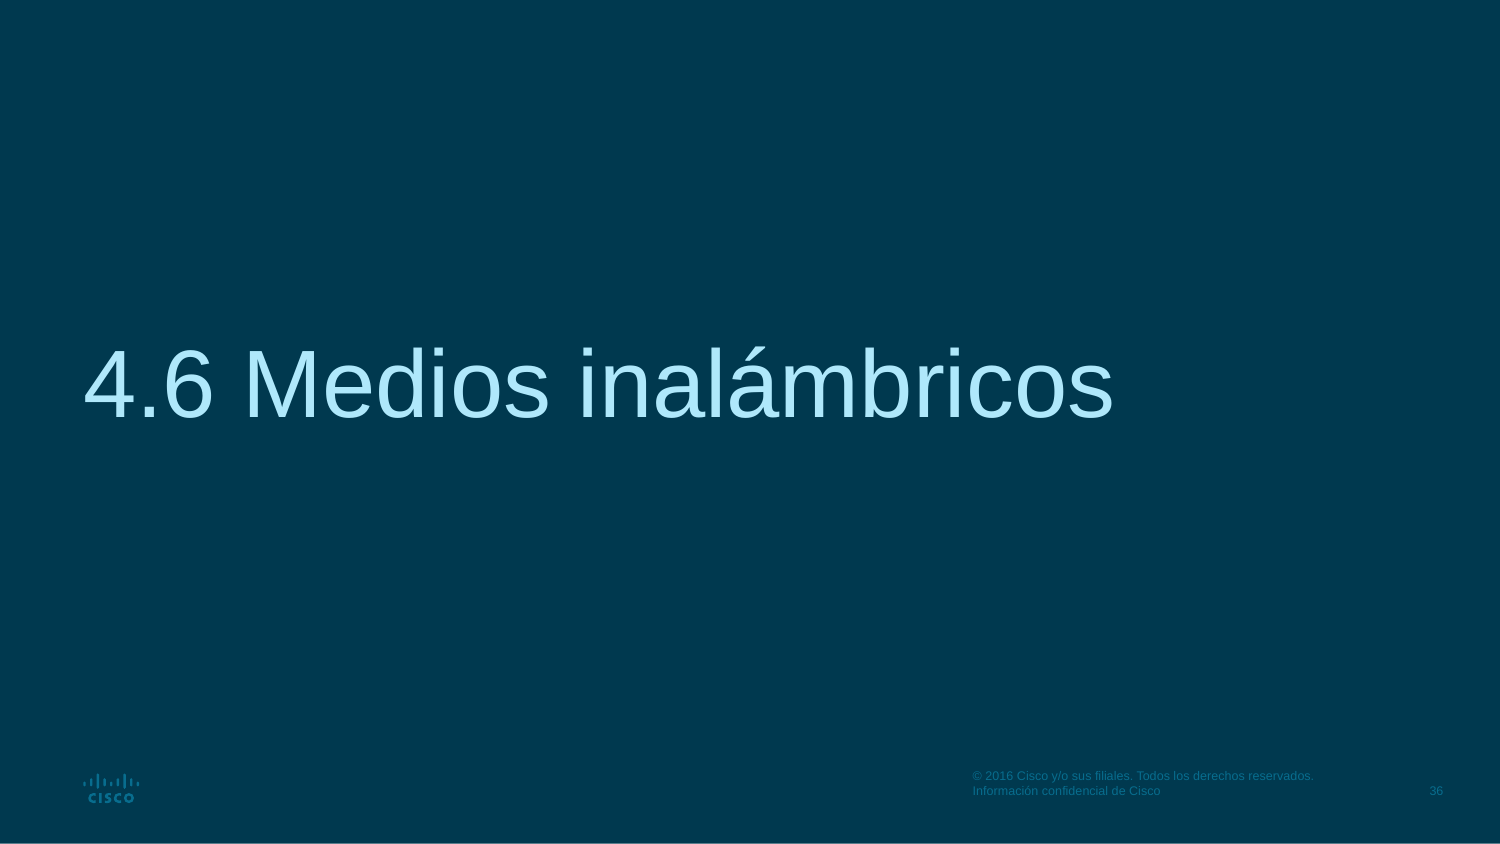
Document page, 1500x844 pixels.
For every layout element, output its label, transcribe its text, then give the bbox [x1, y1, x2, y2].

title 4.6 Medios inalámbricos [68, 293, 1356, 446]
